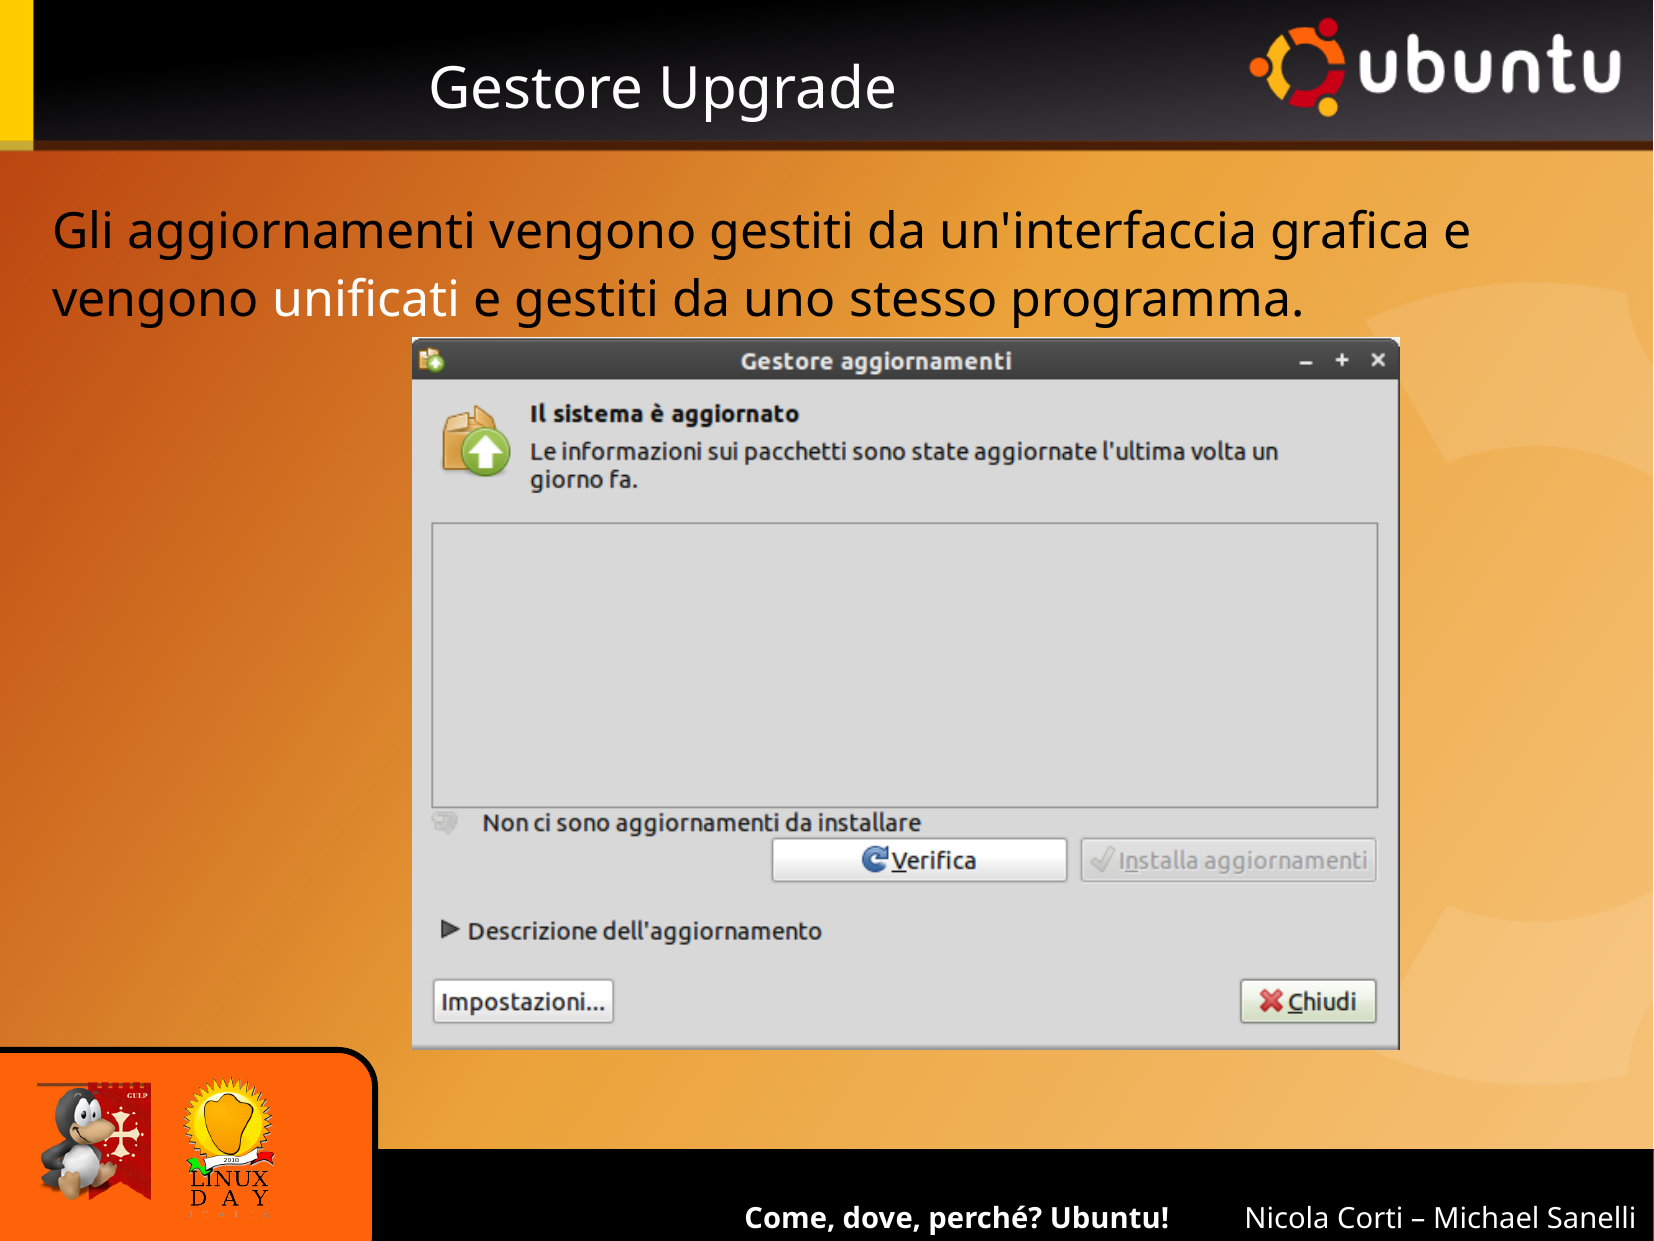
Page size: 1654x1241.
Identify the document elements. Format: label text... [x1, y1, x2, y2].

text_box Gestore Upgrade [413, 38, 1352, 184]
picture [0, 0, 1653, 1149]
picture [37, 1082, 151, 1200]
text_box Gli aggiornamenti vengono gestiti da un'interfaccia grafica e vengono unificati e gestiti da uno stesso programma. [37, 187, 1613, 315]
picture [183, 1076, 275, 1217]
